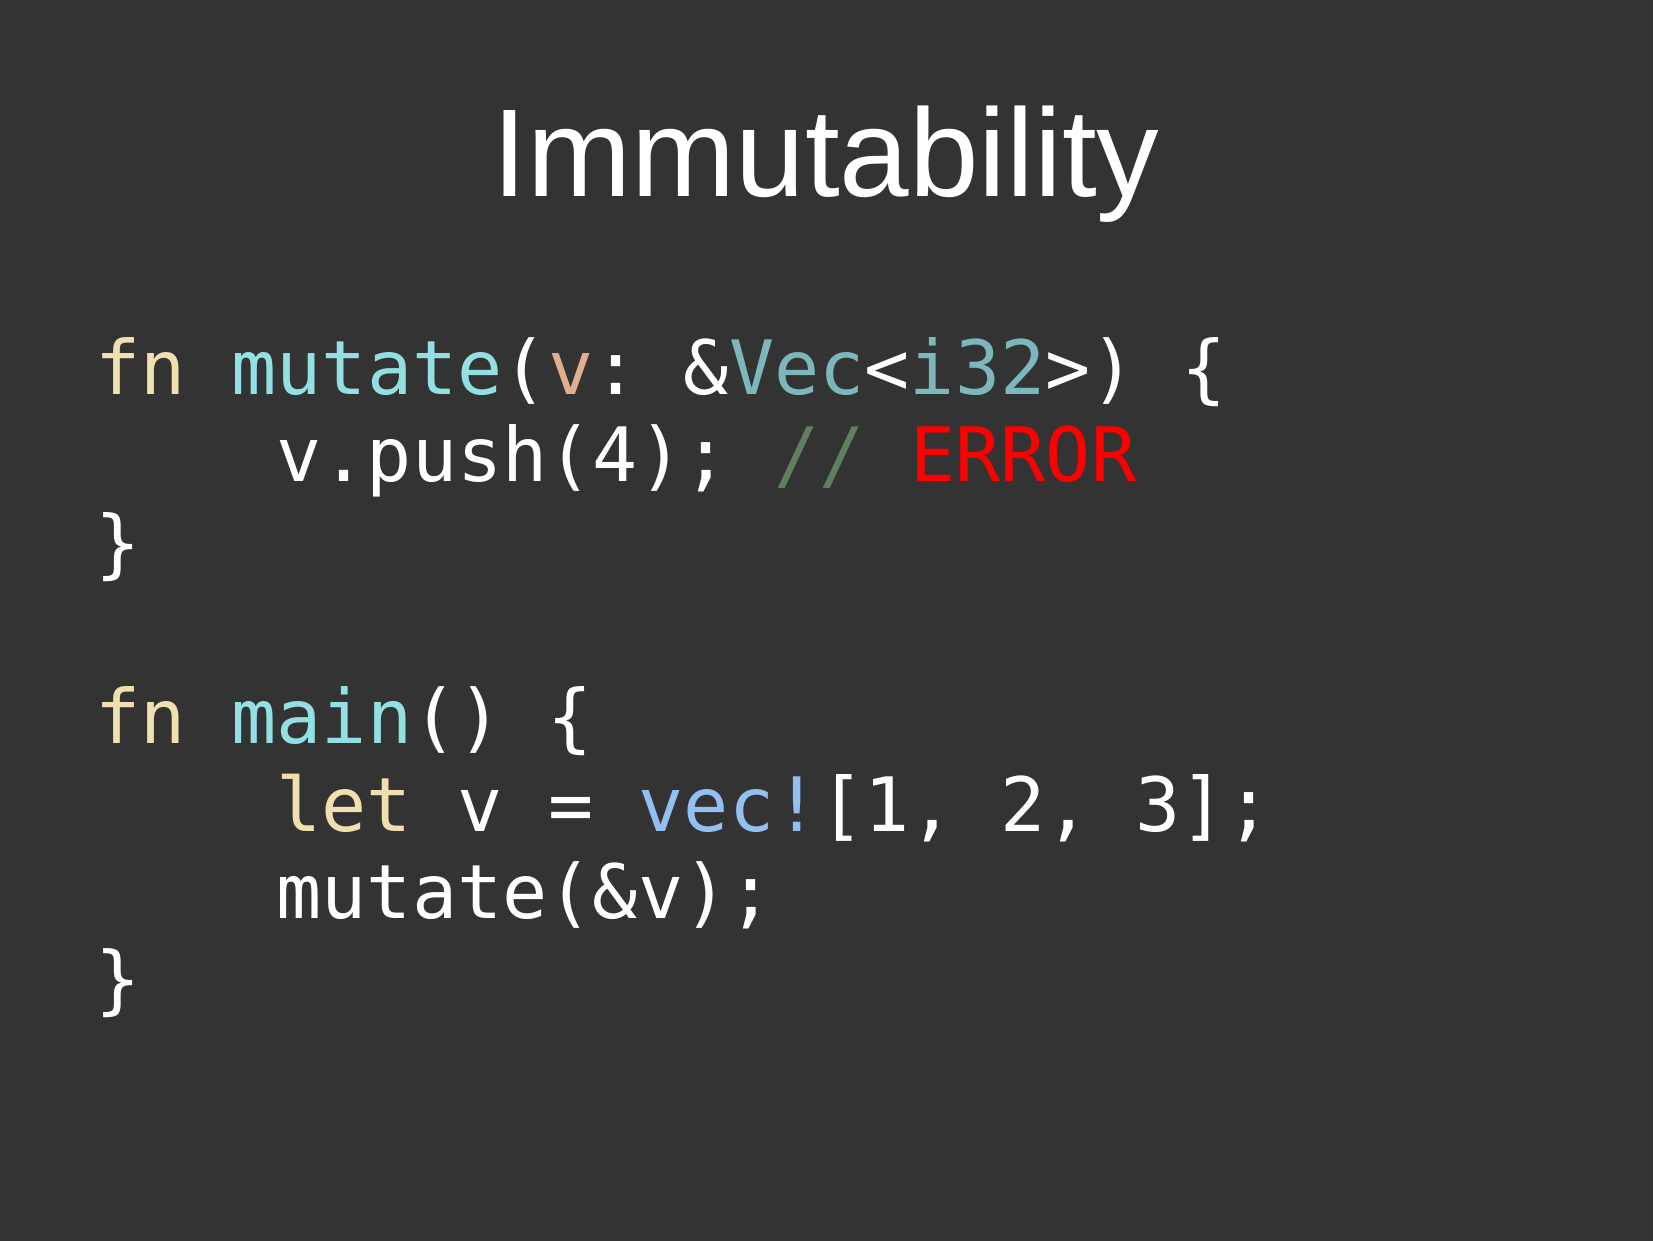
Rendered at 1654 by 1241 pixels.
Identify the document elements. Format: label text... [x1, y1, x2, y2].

title Immutability [82, 49, 1571, 257]
text_box fn mutate(v: &Vec<i32>) { v.push(4); // ERROR } fn main() { let v = vec![1, 2, 3]; mutate(&v); } [80, 317, 1491, 1033]
